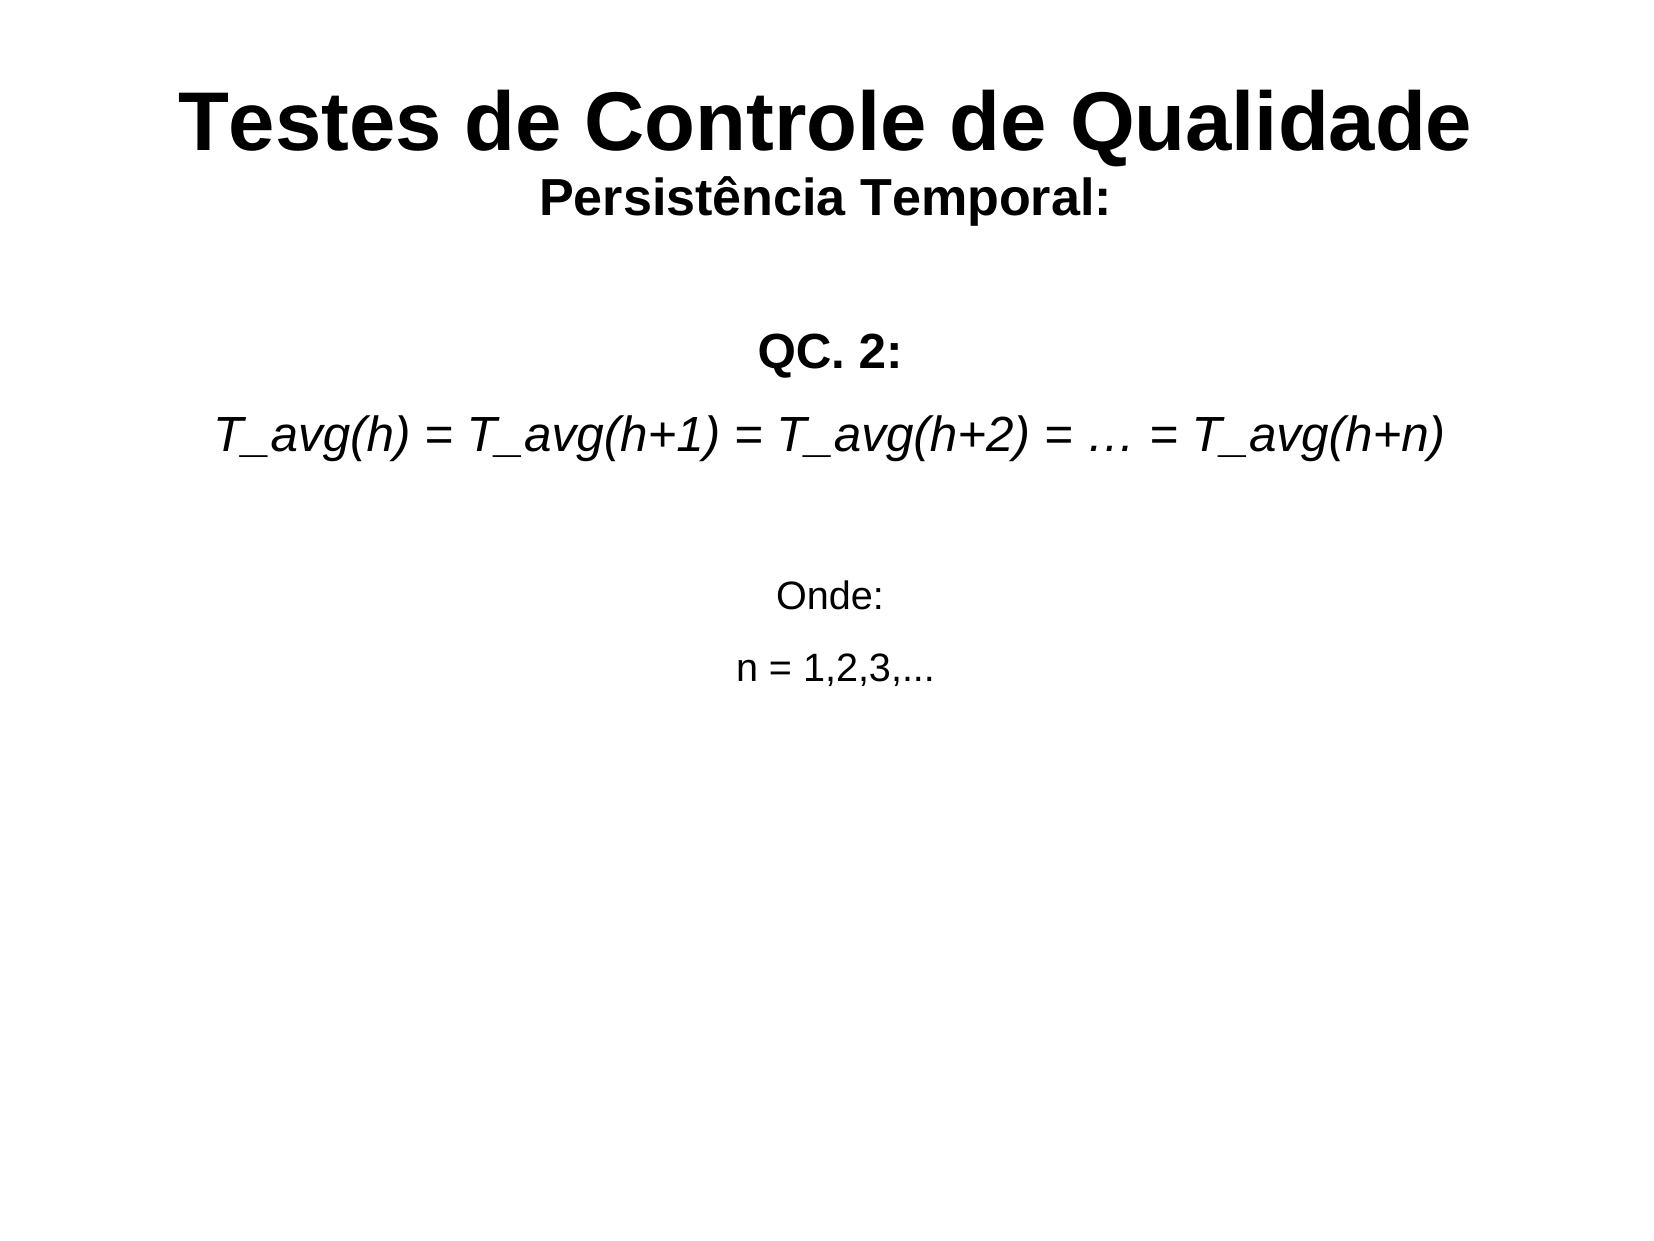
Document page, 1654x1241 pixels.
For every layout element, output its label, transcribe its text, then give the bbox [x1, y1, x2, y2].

list QC. 2: T_avg(h) = T_avg(h+1) = T_avg(h+2) = … = T_avg(h+n) Onde: n = 1,2,3,... [204, 320, 1456, 826]
title Testes de Controle de Qualidade Persistência Temporal: [82, 49, 1569, 255]
